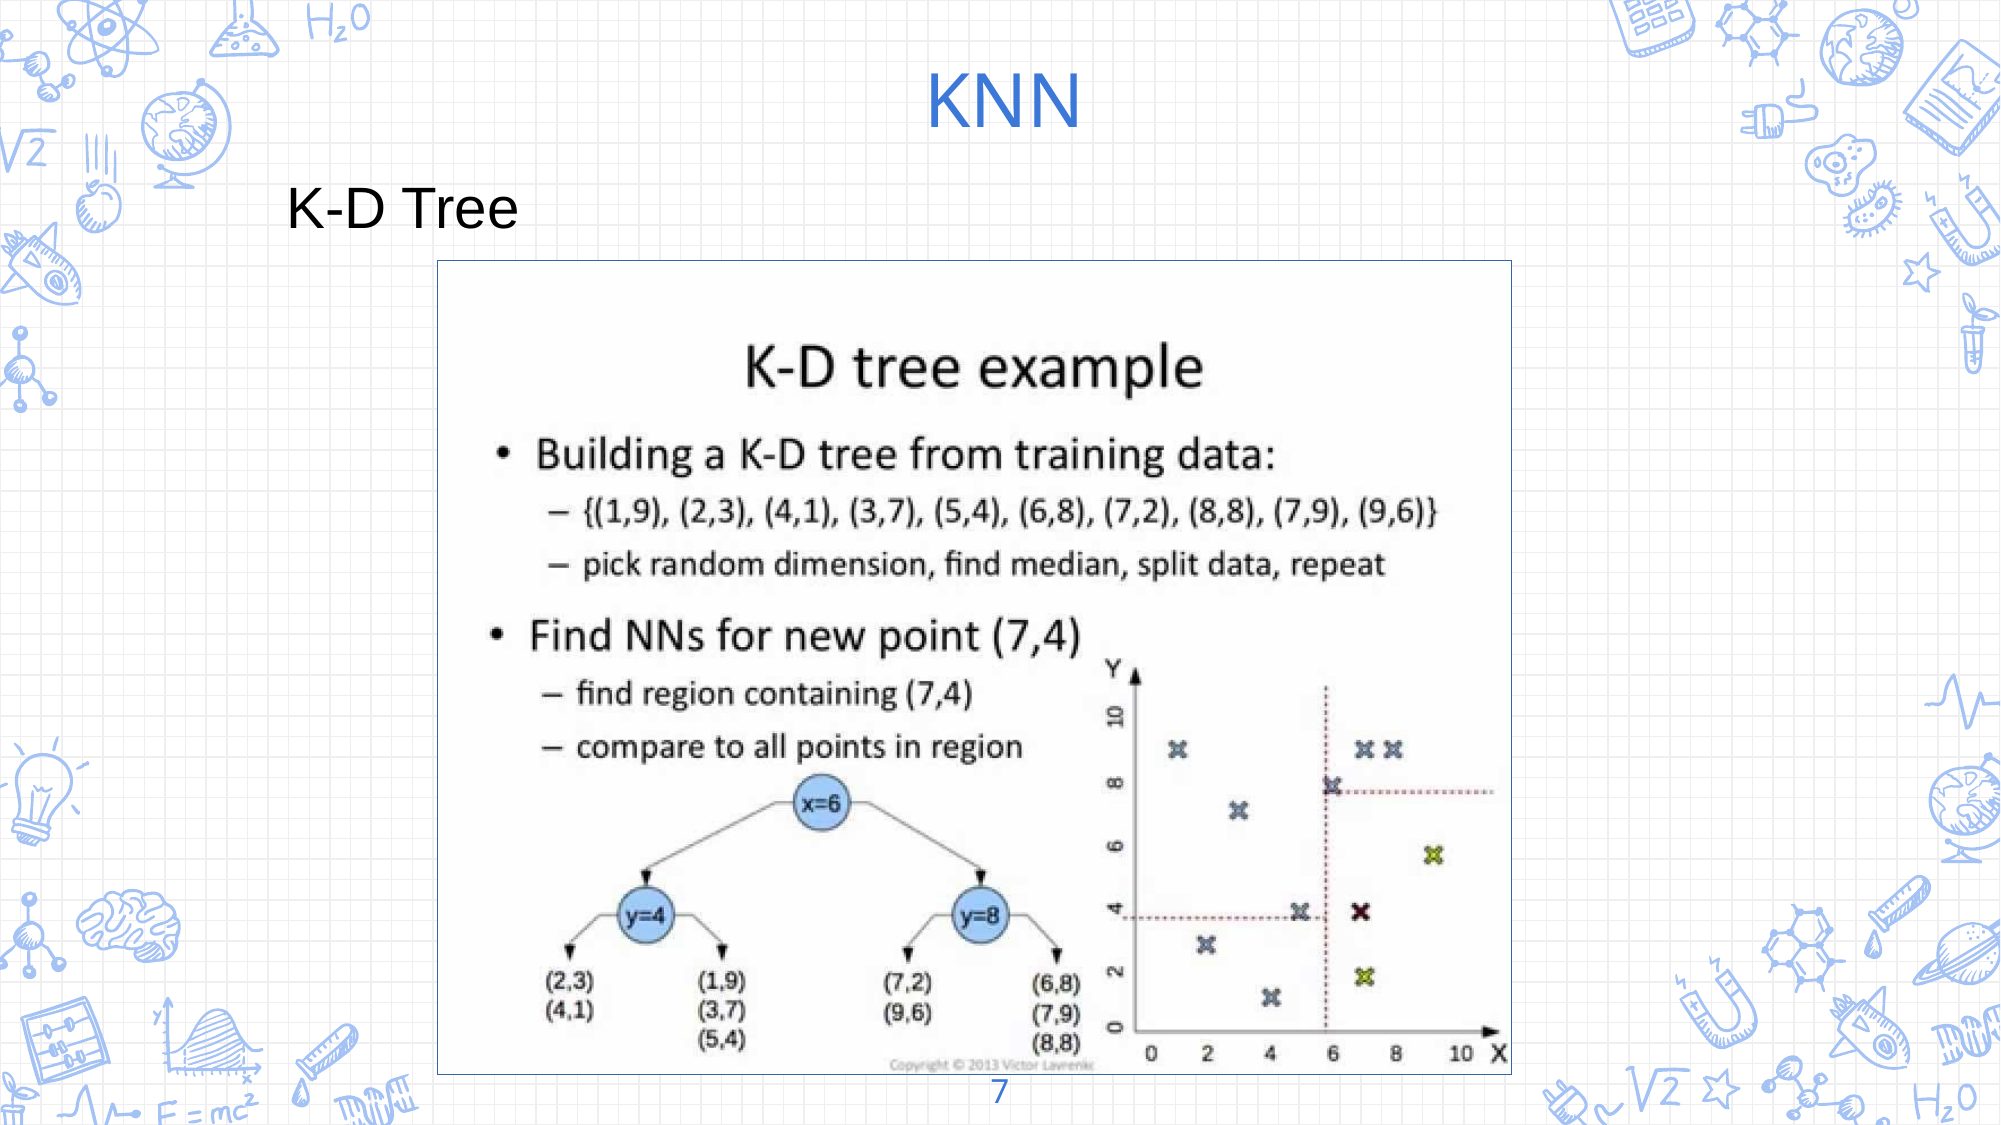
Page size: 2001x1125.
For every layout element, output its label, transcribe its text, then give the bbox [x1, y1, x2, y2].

text_box KNN [909, 39, 1314, 142]
picture [437, 260, 1512, 1075]
text_box K-D Tree [271, 168, 535, 249]
text_box <número> [939, 1075, 1060, 1125]
